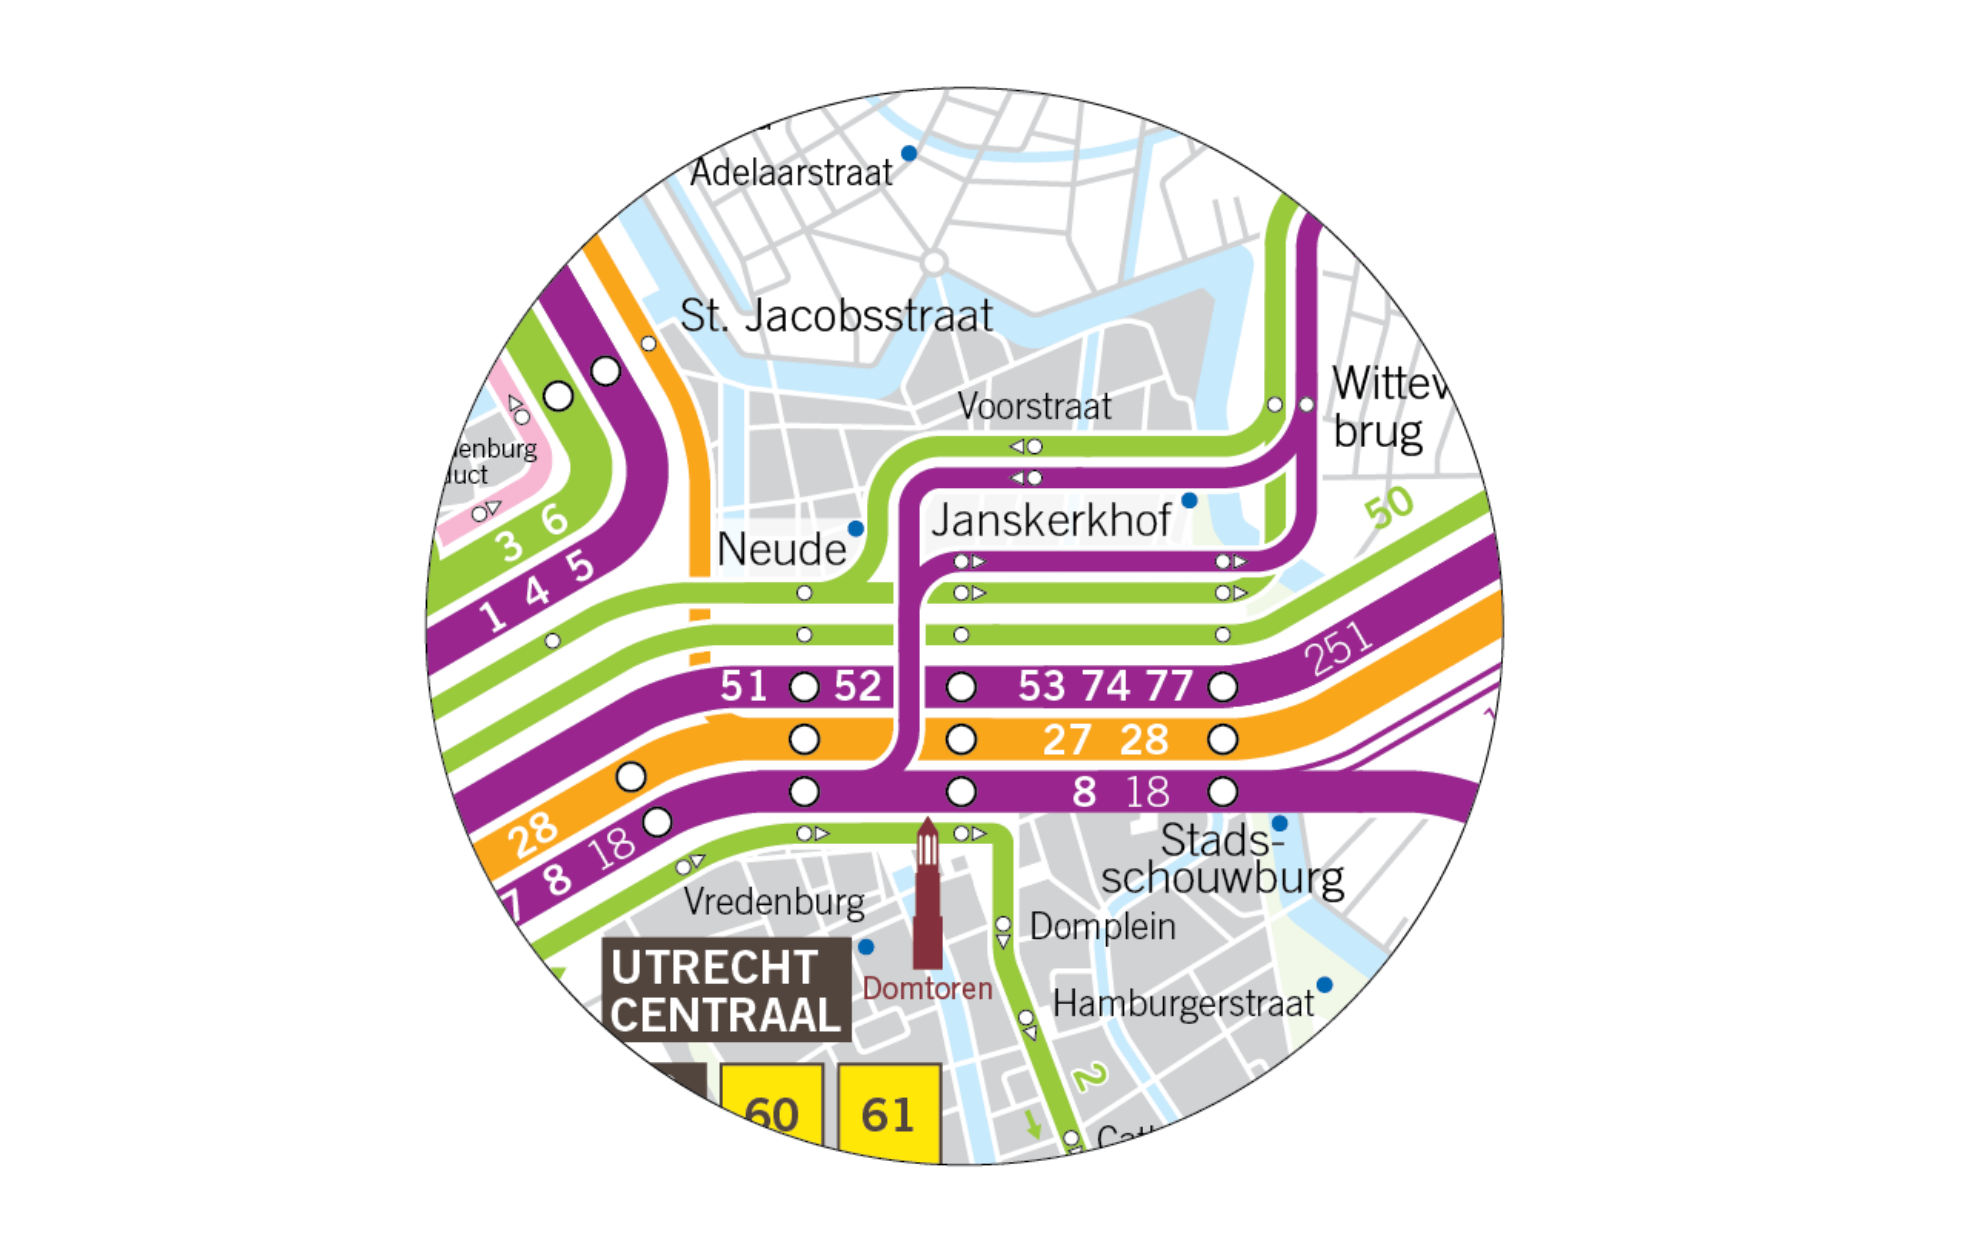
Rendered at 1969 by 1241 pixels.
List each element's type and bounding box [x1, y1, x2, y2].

picture [349, 10, 1580, 1241]
